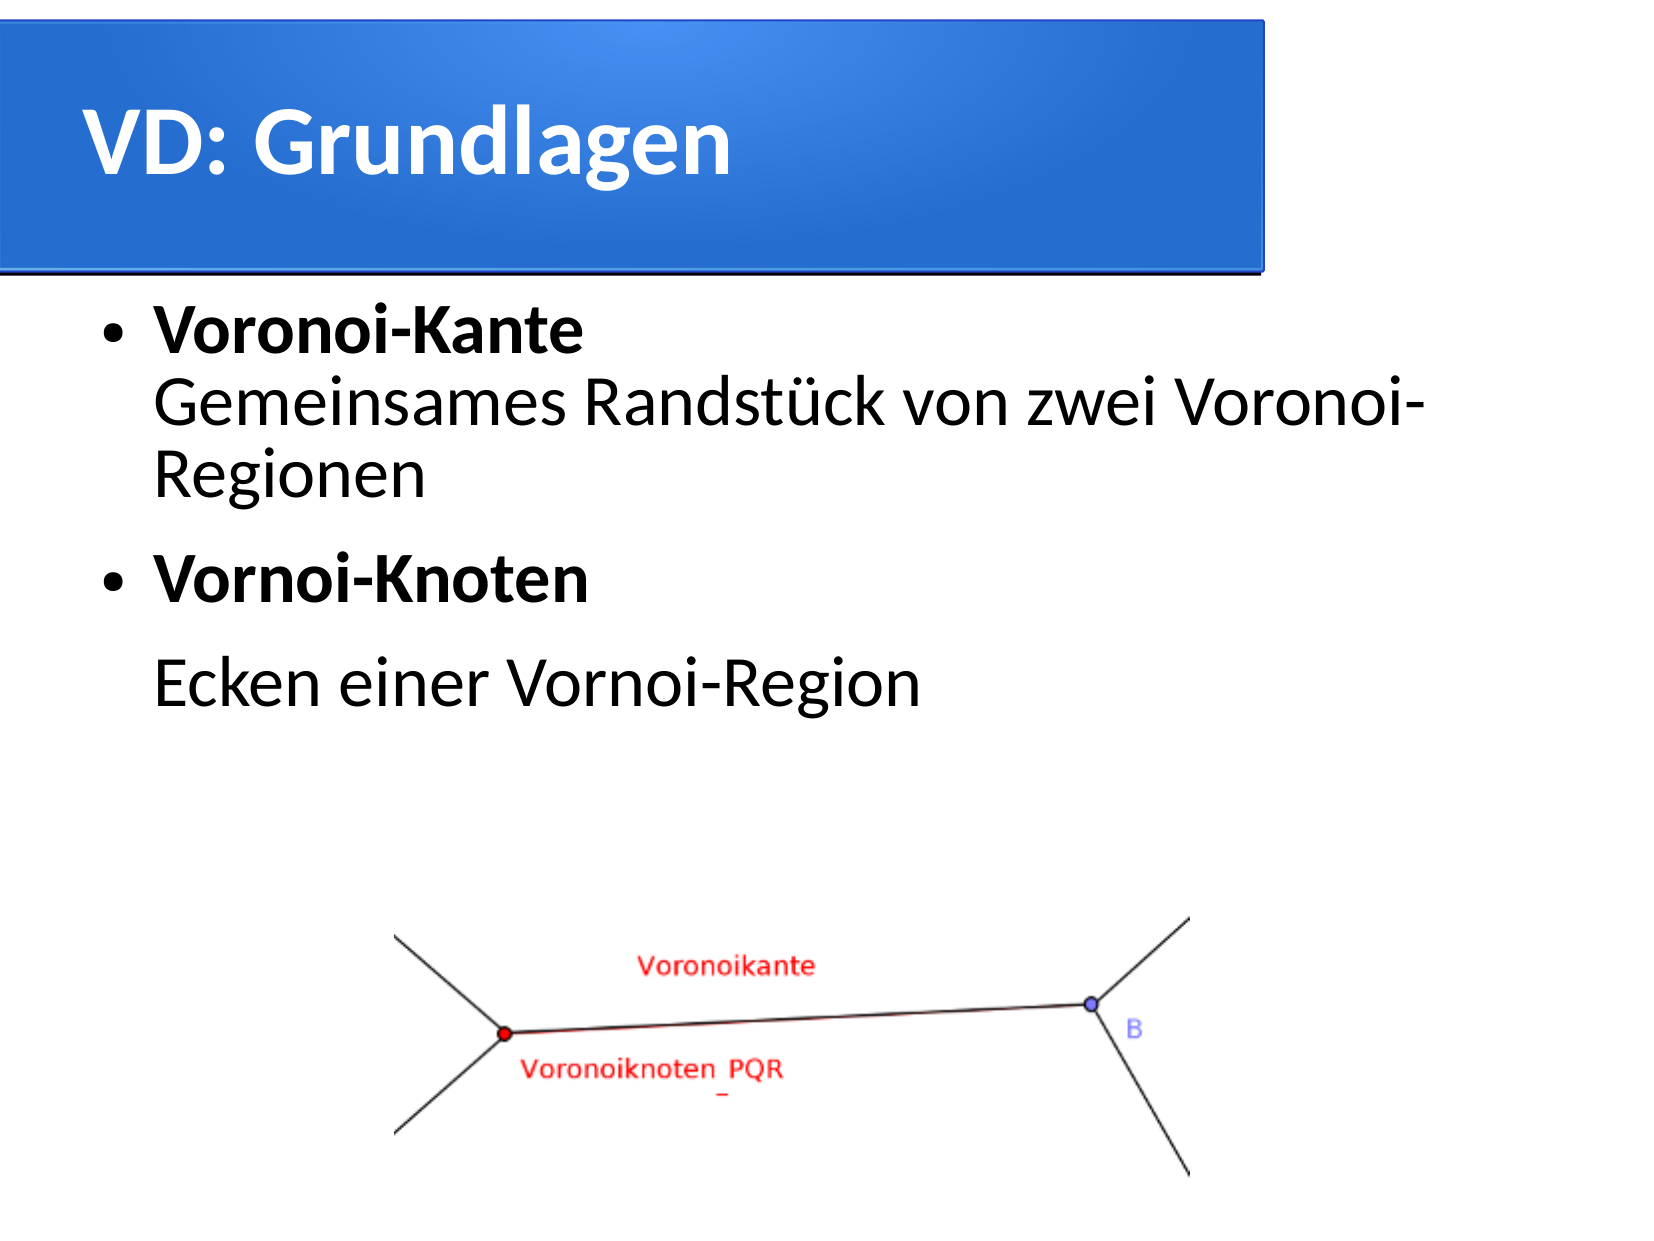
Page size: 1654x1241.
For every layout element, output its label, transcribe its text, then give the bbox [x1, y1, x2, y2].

list Voronoi-Kante Gemeinsames Randstück von zwei Voronoi-Regionen Vornoi-Knoten Ecken einer Vornoi-Region [82, 299, 1571, 1019]
picture [394, 732, 1190, 1241]
title VD: Grundlagen [82, 47, 1235, 252]
